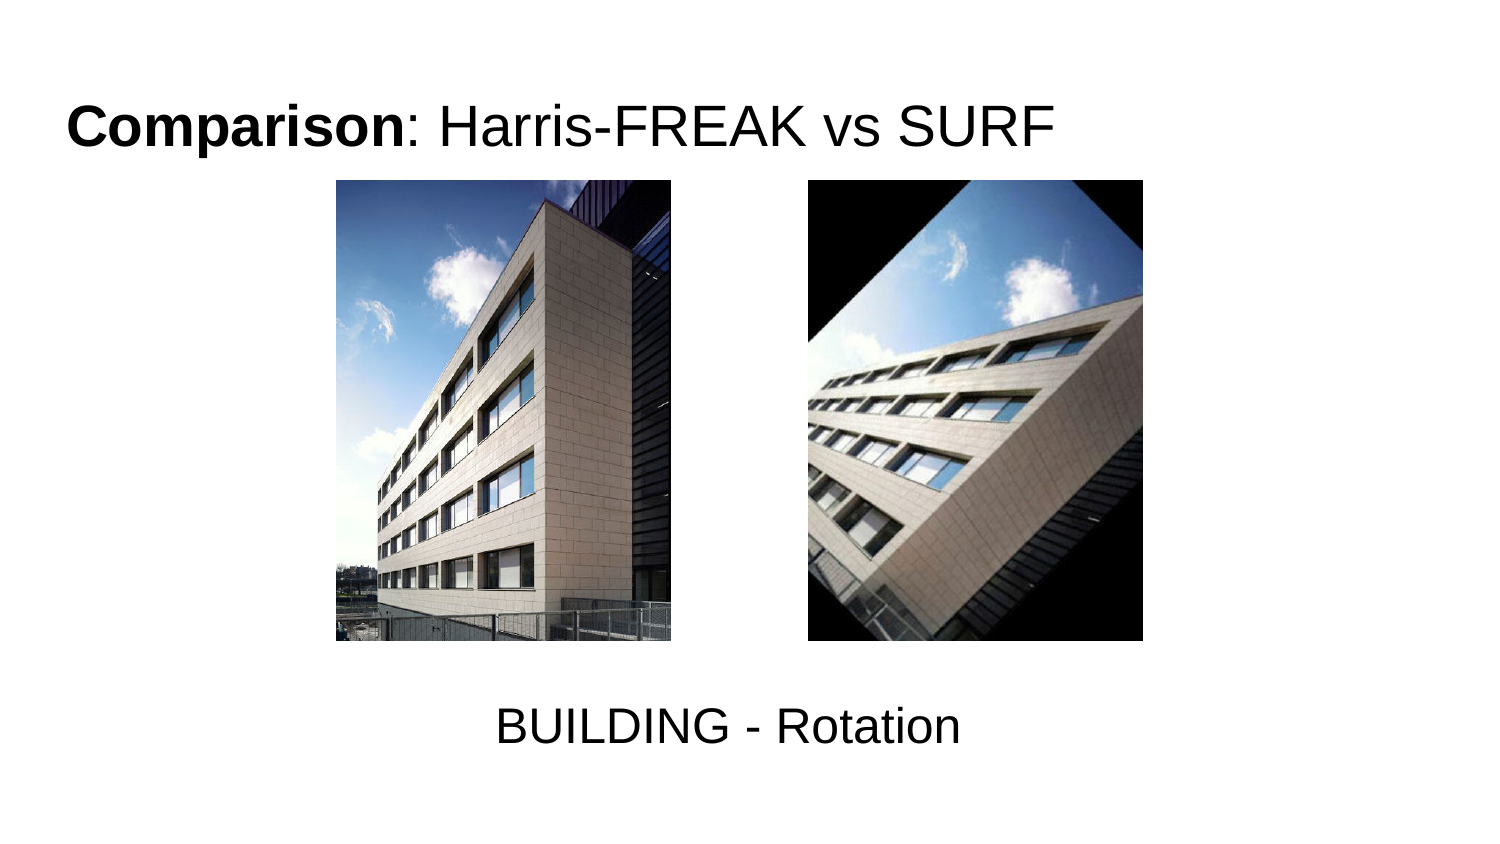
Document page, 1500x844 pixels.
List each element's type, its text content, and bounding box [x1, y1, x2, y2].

text_box BUILDING - Rotation [479, 678, 1020, 787]
title Comparison: Harris-FREAK vs SURF [51, 72, 1449, 167]
picture [336, 180, 671, 641]
picture [808, 180, 1143, 641]
